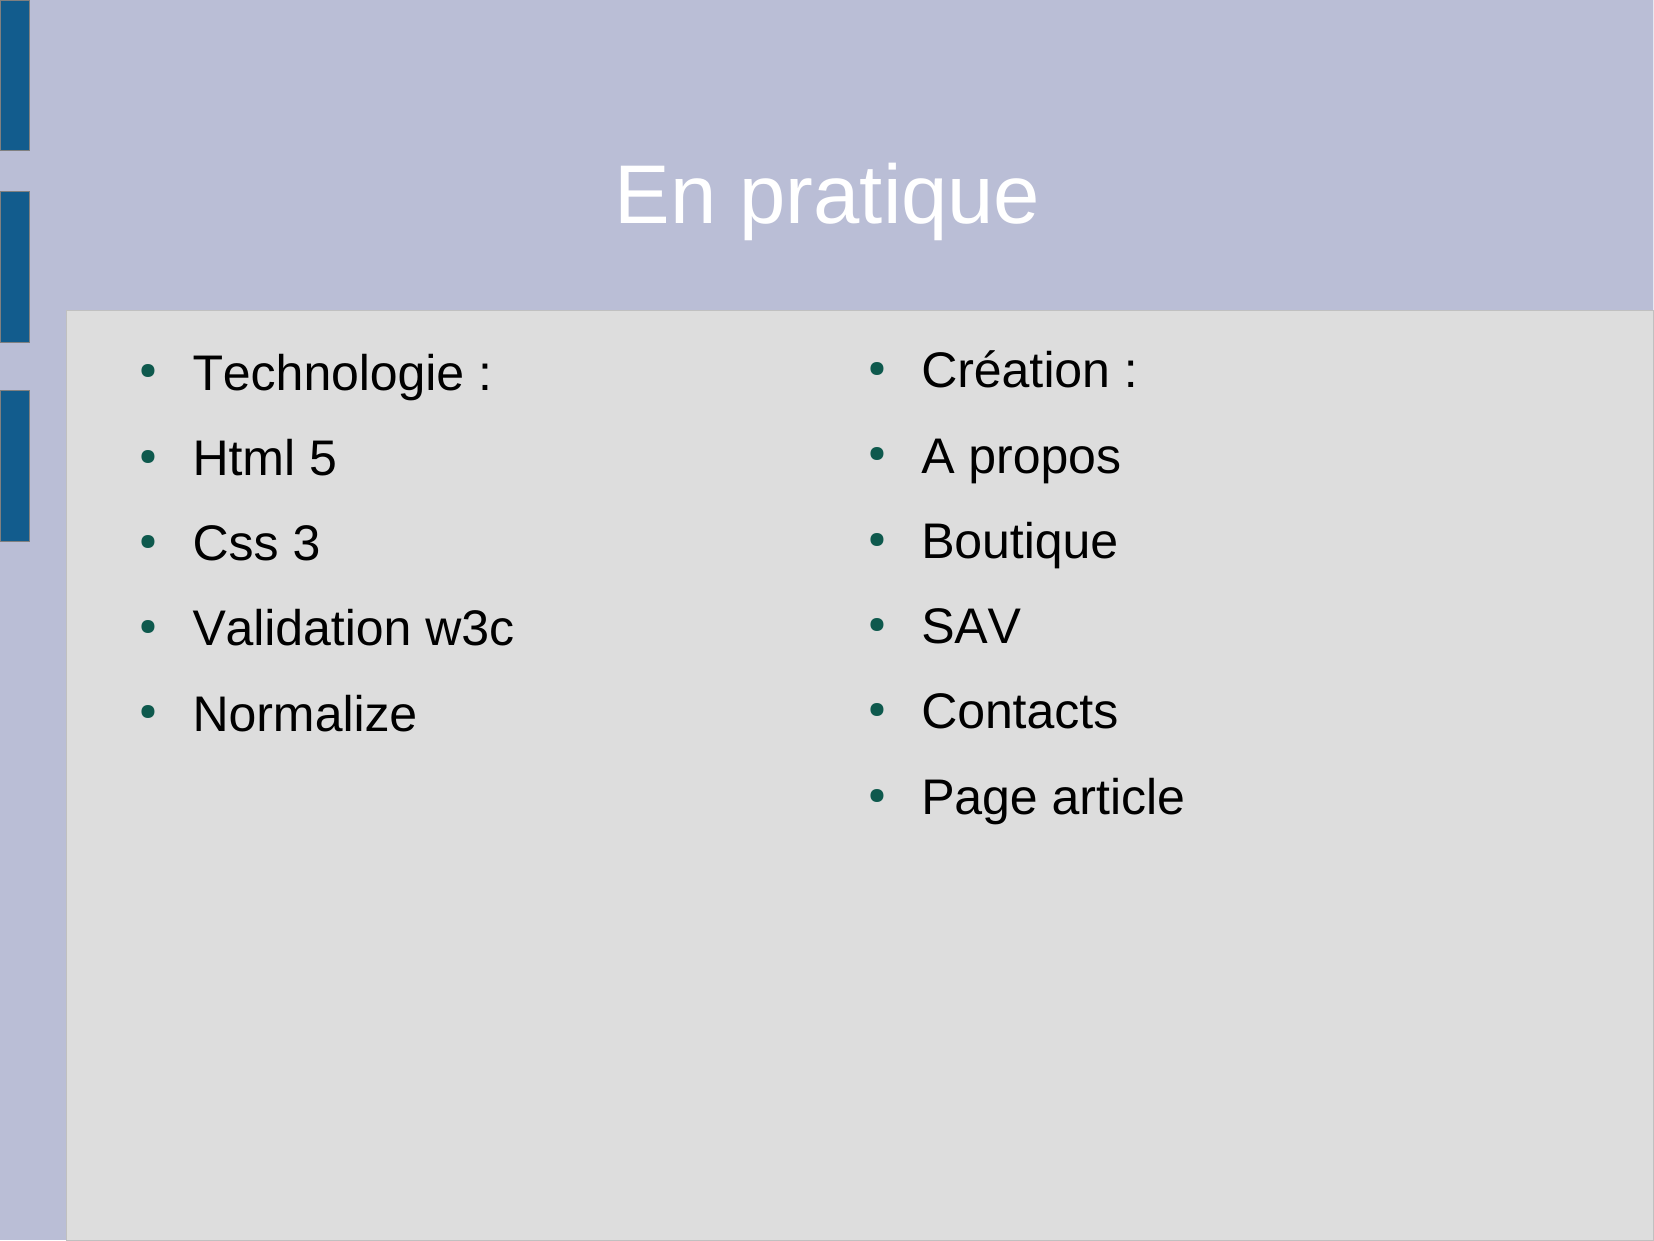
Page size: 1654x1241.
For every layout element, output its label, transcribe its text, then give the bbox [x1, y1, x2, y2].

title En pratique [121, 91, 1534, 299]
list Création : A propos Boutique SAV Contacts Page article [850, 342, 1540, 1124]
list Technologie : Html 5 Css 3 Validation w3c Normalize [121, 344, 811, 1127]
